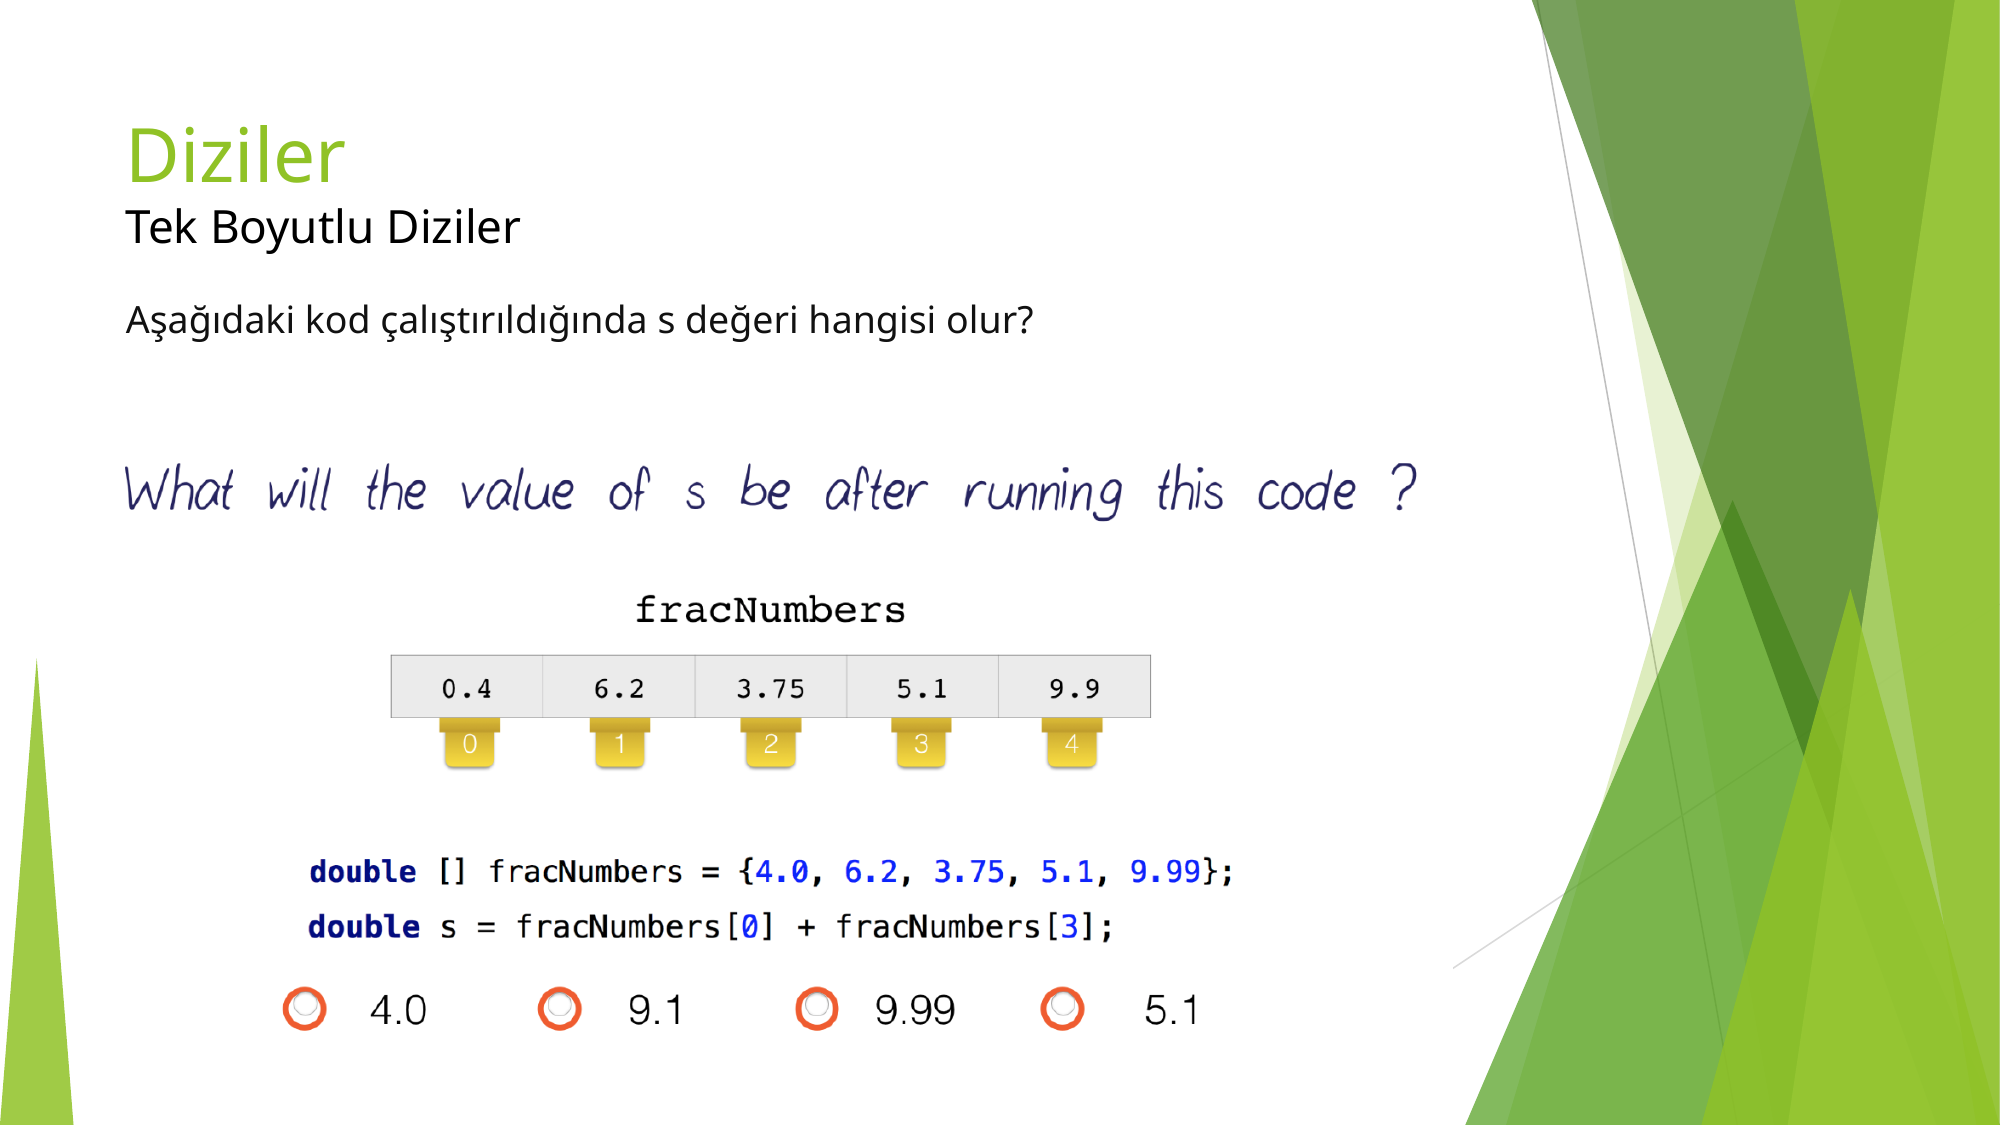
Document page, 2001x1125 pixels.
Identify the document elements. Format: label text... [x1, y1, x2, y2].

picture [81, 432, 1453, 1125]
title Diziler Tek Boyutlu Diziler [111, 99, 1522, 317]
text_box Aşağıdaki kod çalıştırıldığında s değeri hangisi olur? [111, 288, 1517, 697]
